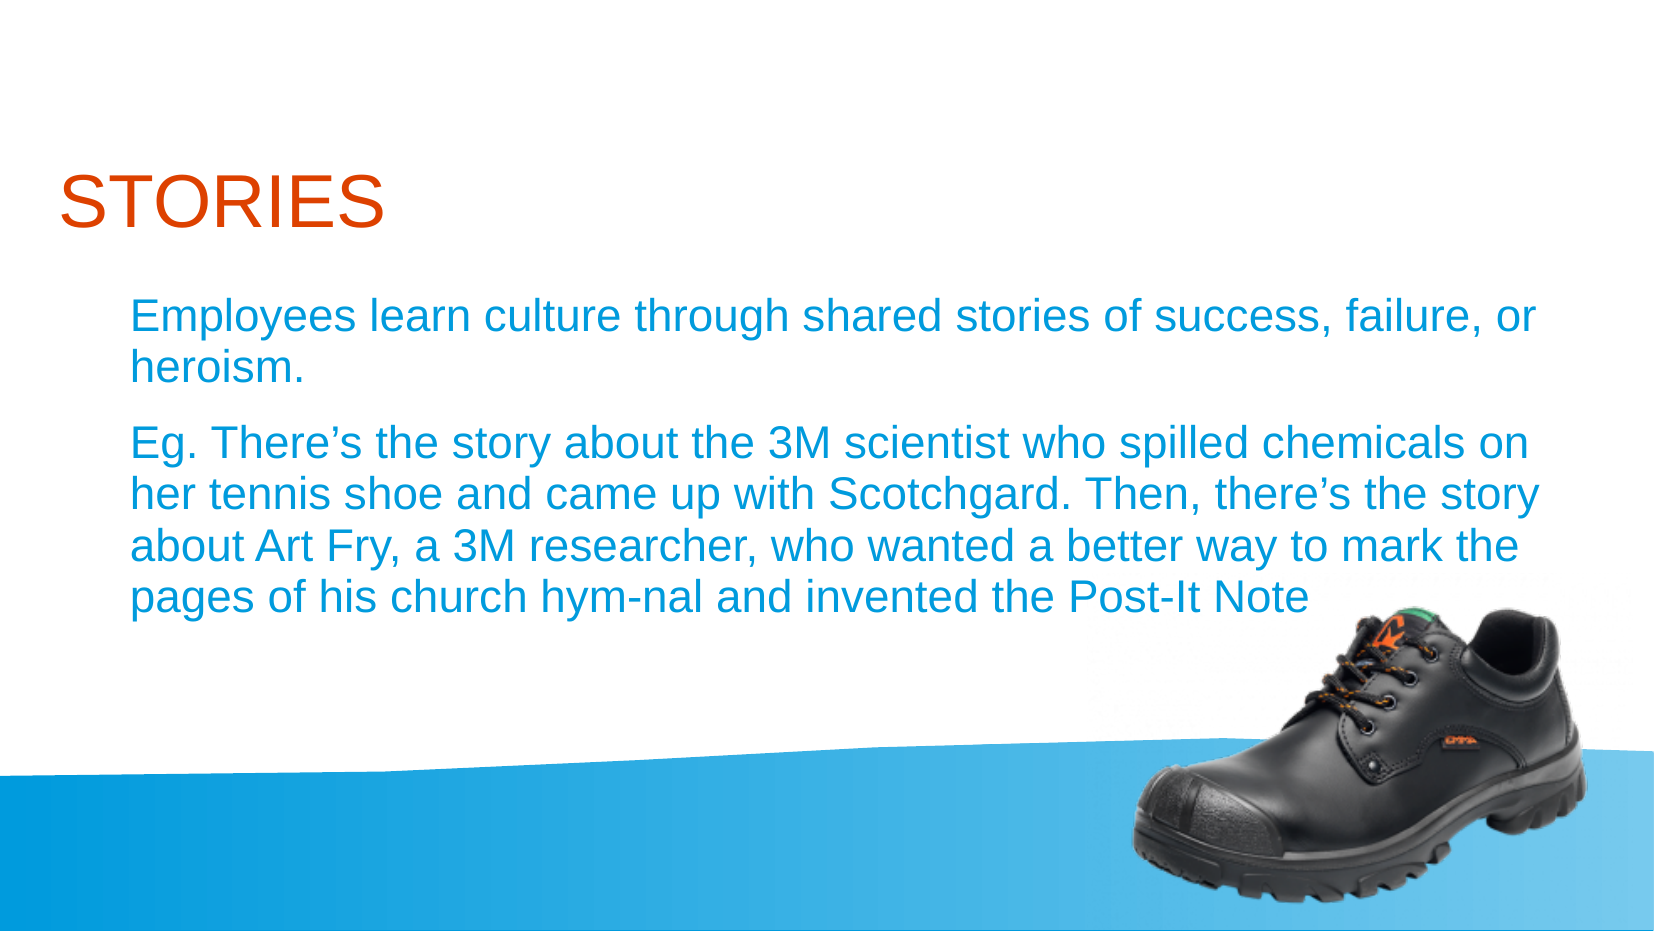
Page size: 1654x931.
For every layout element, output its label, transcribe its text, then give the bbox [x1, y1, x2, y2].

picture [1087, 585, 1091, 595]
picture [1087, 573, 1633, 929]
title STORIES [0, 112, 1477, 290]
list Employees learn culture through shared stories of success, failure, or heroism. Eg. There’s the story about the 3M scientist who spilled chemicals on her tennis shoe and came up with Scotchgard. Then, there’s the story about Art Fry, a 3M researcher, who wanted a better way to mark the pages of his church hym-nal and invented the Post-It Note [59, 289, 1595, 751]
